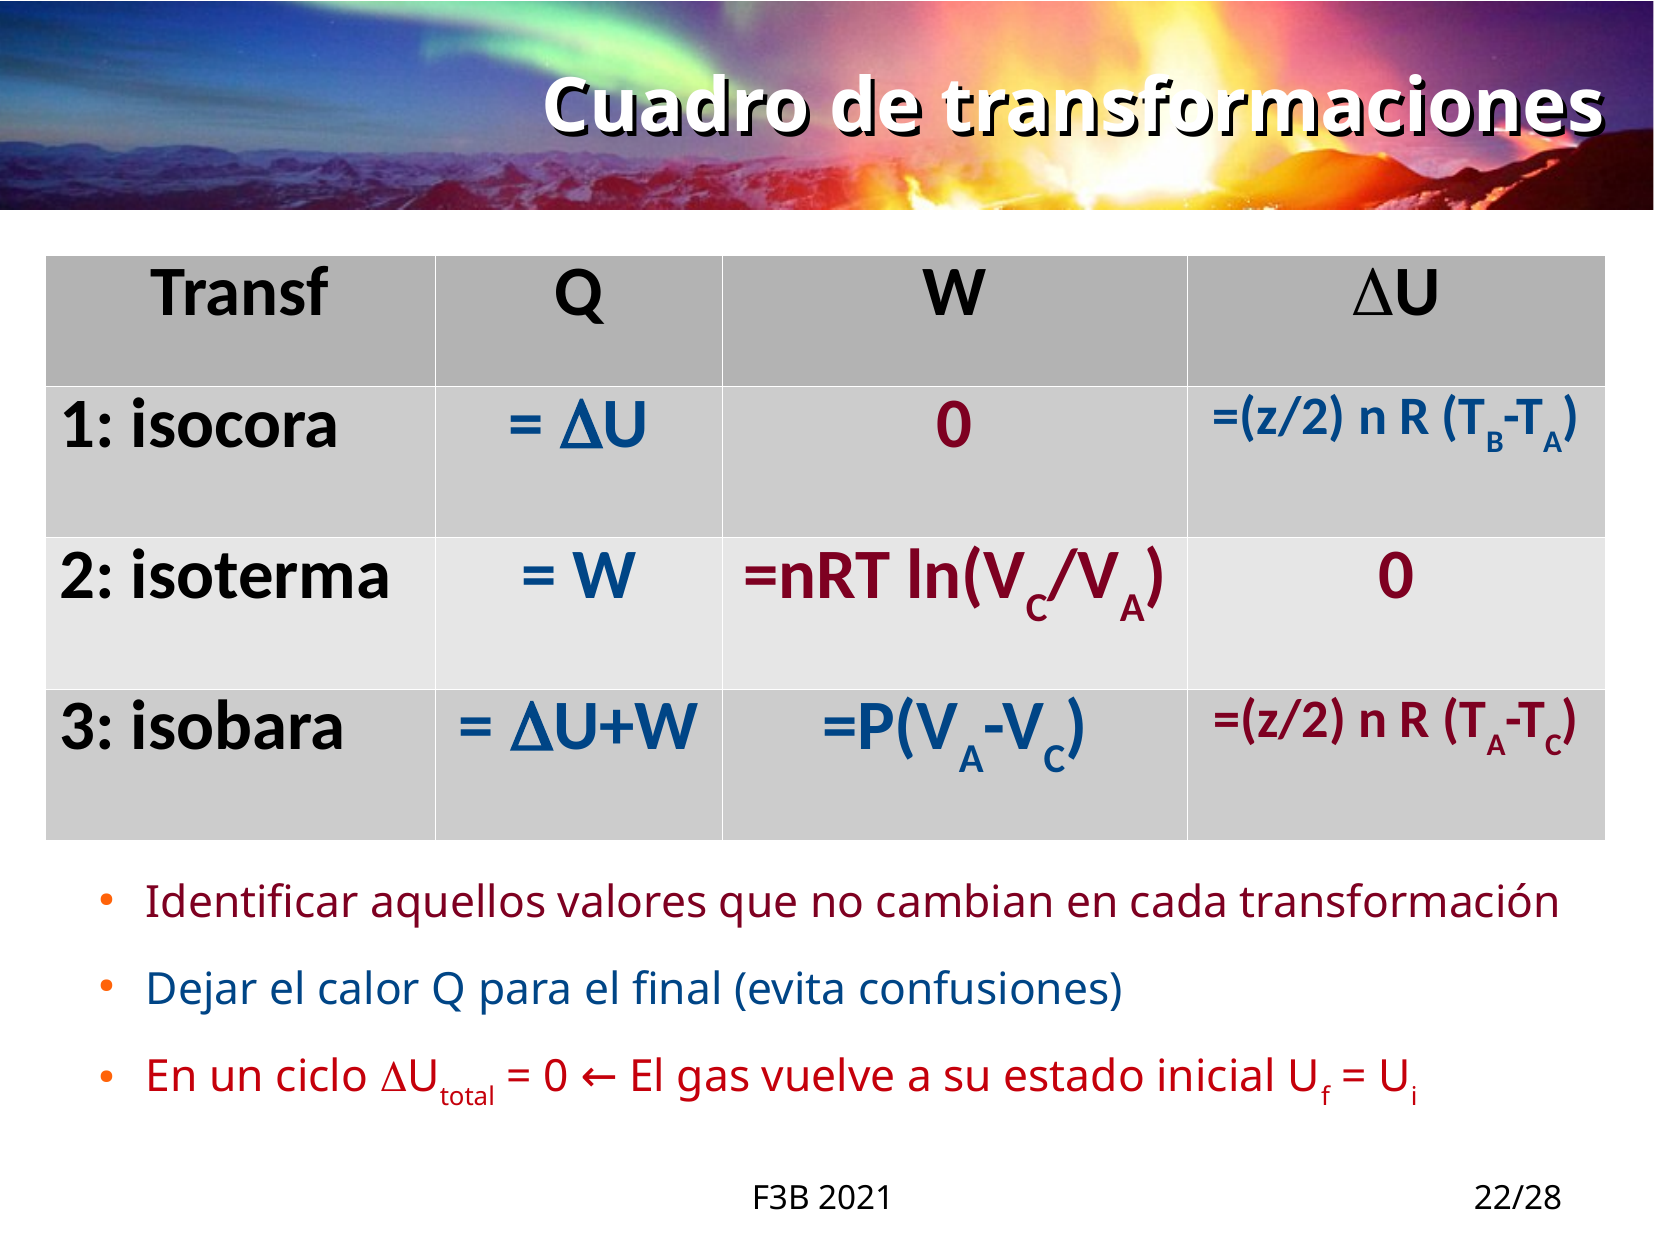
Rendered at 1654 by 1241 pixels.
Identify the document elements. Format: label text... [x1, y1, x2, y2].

table_cell = W [436, 538, 722, 689]
table_cell 0 [1188, 538, 1605, 689]
table_cell =nRT ln(VC/VA) [723, 538, 1187, 689]
list Identificar aquellos valores que no cambian en cada transformación Dejar el calor Q para el final (evita confusiones) En un ciclo DUtotal = 0 ← El gas vuelve a su estado inicial Uf = Ui [82, 870, 1571, 1156]
table_cell 2: isoterma [46, 538, 435, 689]
table_cell 0 [723, 387, 1187, 537]
table_cell 1: isocora [46, 387, 435, 537]
table_header DU [1188, 256, 1605, 386]
table_header W [723, 256, 1187, 386]
picture [0, 1, 1654, 210]
table_cell =(z/2) n R (TA-TC) [1188, 690, 1605, 840]
table_header Transf [46, 256, 435, 386]
table_cell 3: isobara [46, 690, 435, 840]
table_cell = DU+W [436, 690, 722, 840]
table_cell = DU [436, 387, 722, 537]
title Cuadro de transformaciones [45, 15, 1606, 191]
table_header Q [436, 256, 722, 386]
table_cell =(z/2) n R (TB-TA) [1188, 387, 1605, 537]
table_cell =P(VA-VC) [723, 690, 1187, 840]
